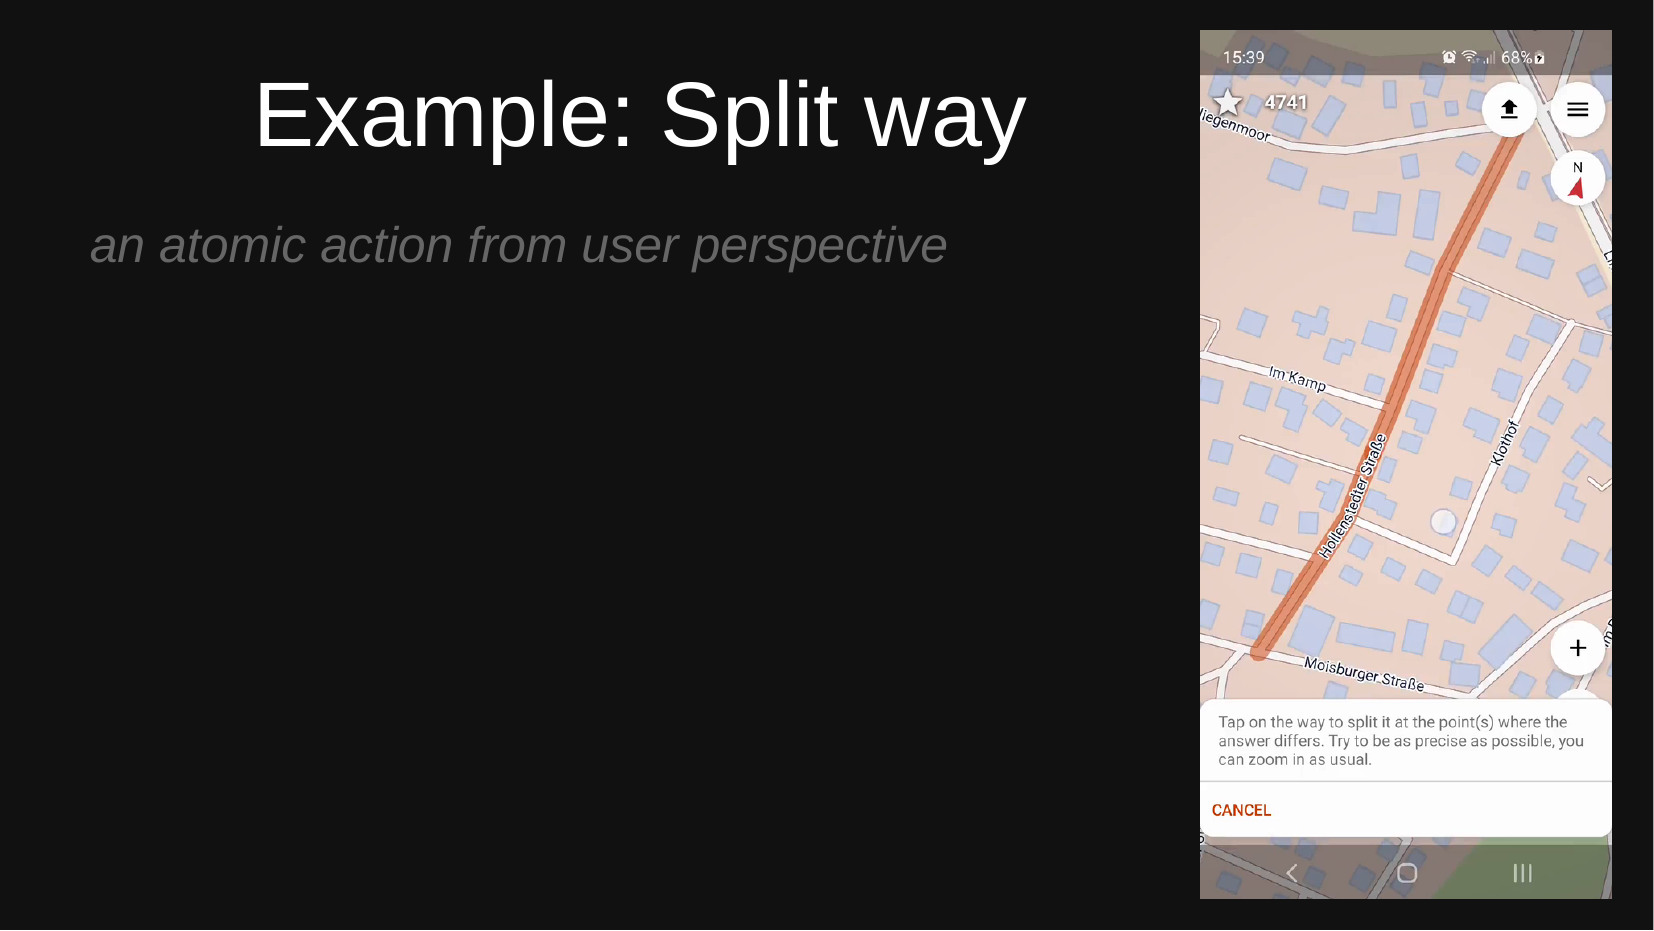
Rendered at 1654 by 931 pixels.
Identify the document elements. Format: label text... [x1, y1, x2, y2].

text_box an atomic action from user perspective [75, 210, 1200, 301]
title Example: Split way [82, 37, 1200, 193]
text_box [1200, 29, 1613, 900]
